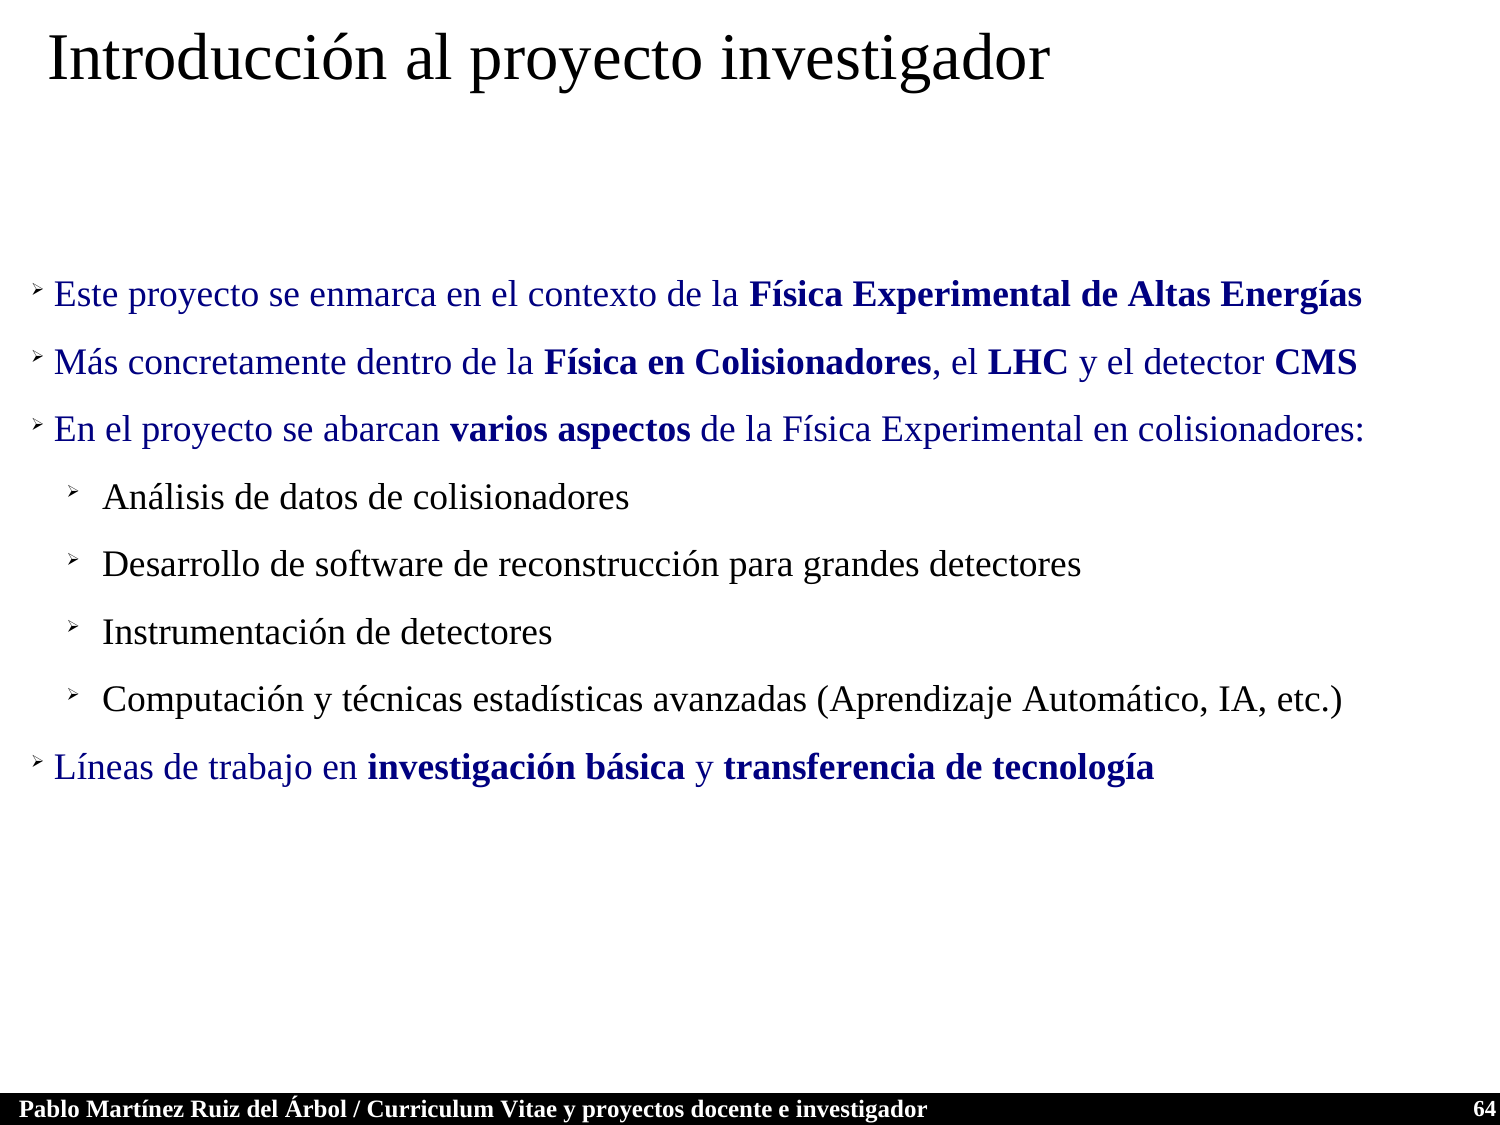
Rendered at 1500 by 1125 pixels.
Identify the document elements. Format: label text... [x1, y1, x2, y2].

text_box Introducción al proyecto investigador [4, 3, 1096, 111]
text_box Este proyecto se enmarca en el contexto de la Física Experimental de Altas Energías Más concretamente dentro de la Física en Colisionadores, el LHC y el detector CMS En el proyecto se abarcan varios aspectos de la Física Experimental en colisionadores: Análisis de datos de colisionadores Desarrollo de software de reconstrucción para grandes detectores Instrumentación de detectores Computación y técnicas estadísticas avanzadas (Aprendizaje Automático, IA, etc.) Líneas de trabajo en investigación básica y transferencia de tecnología [11, 234, 1500, 886]
